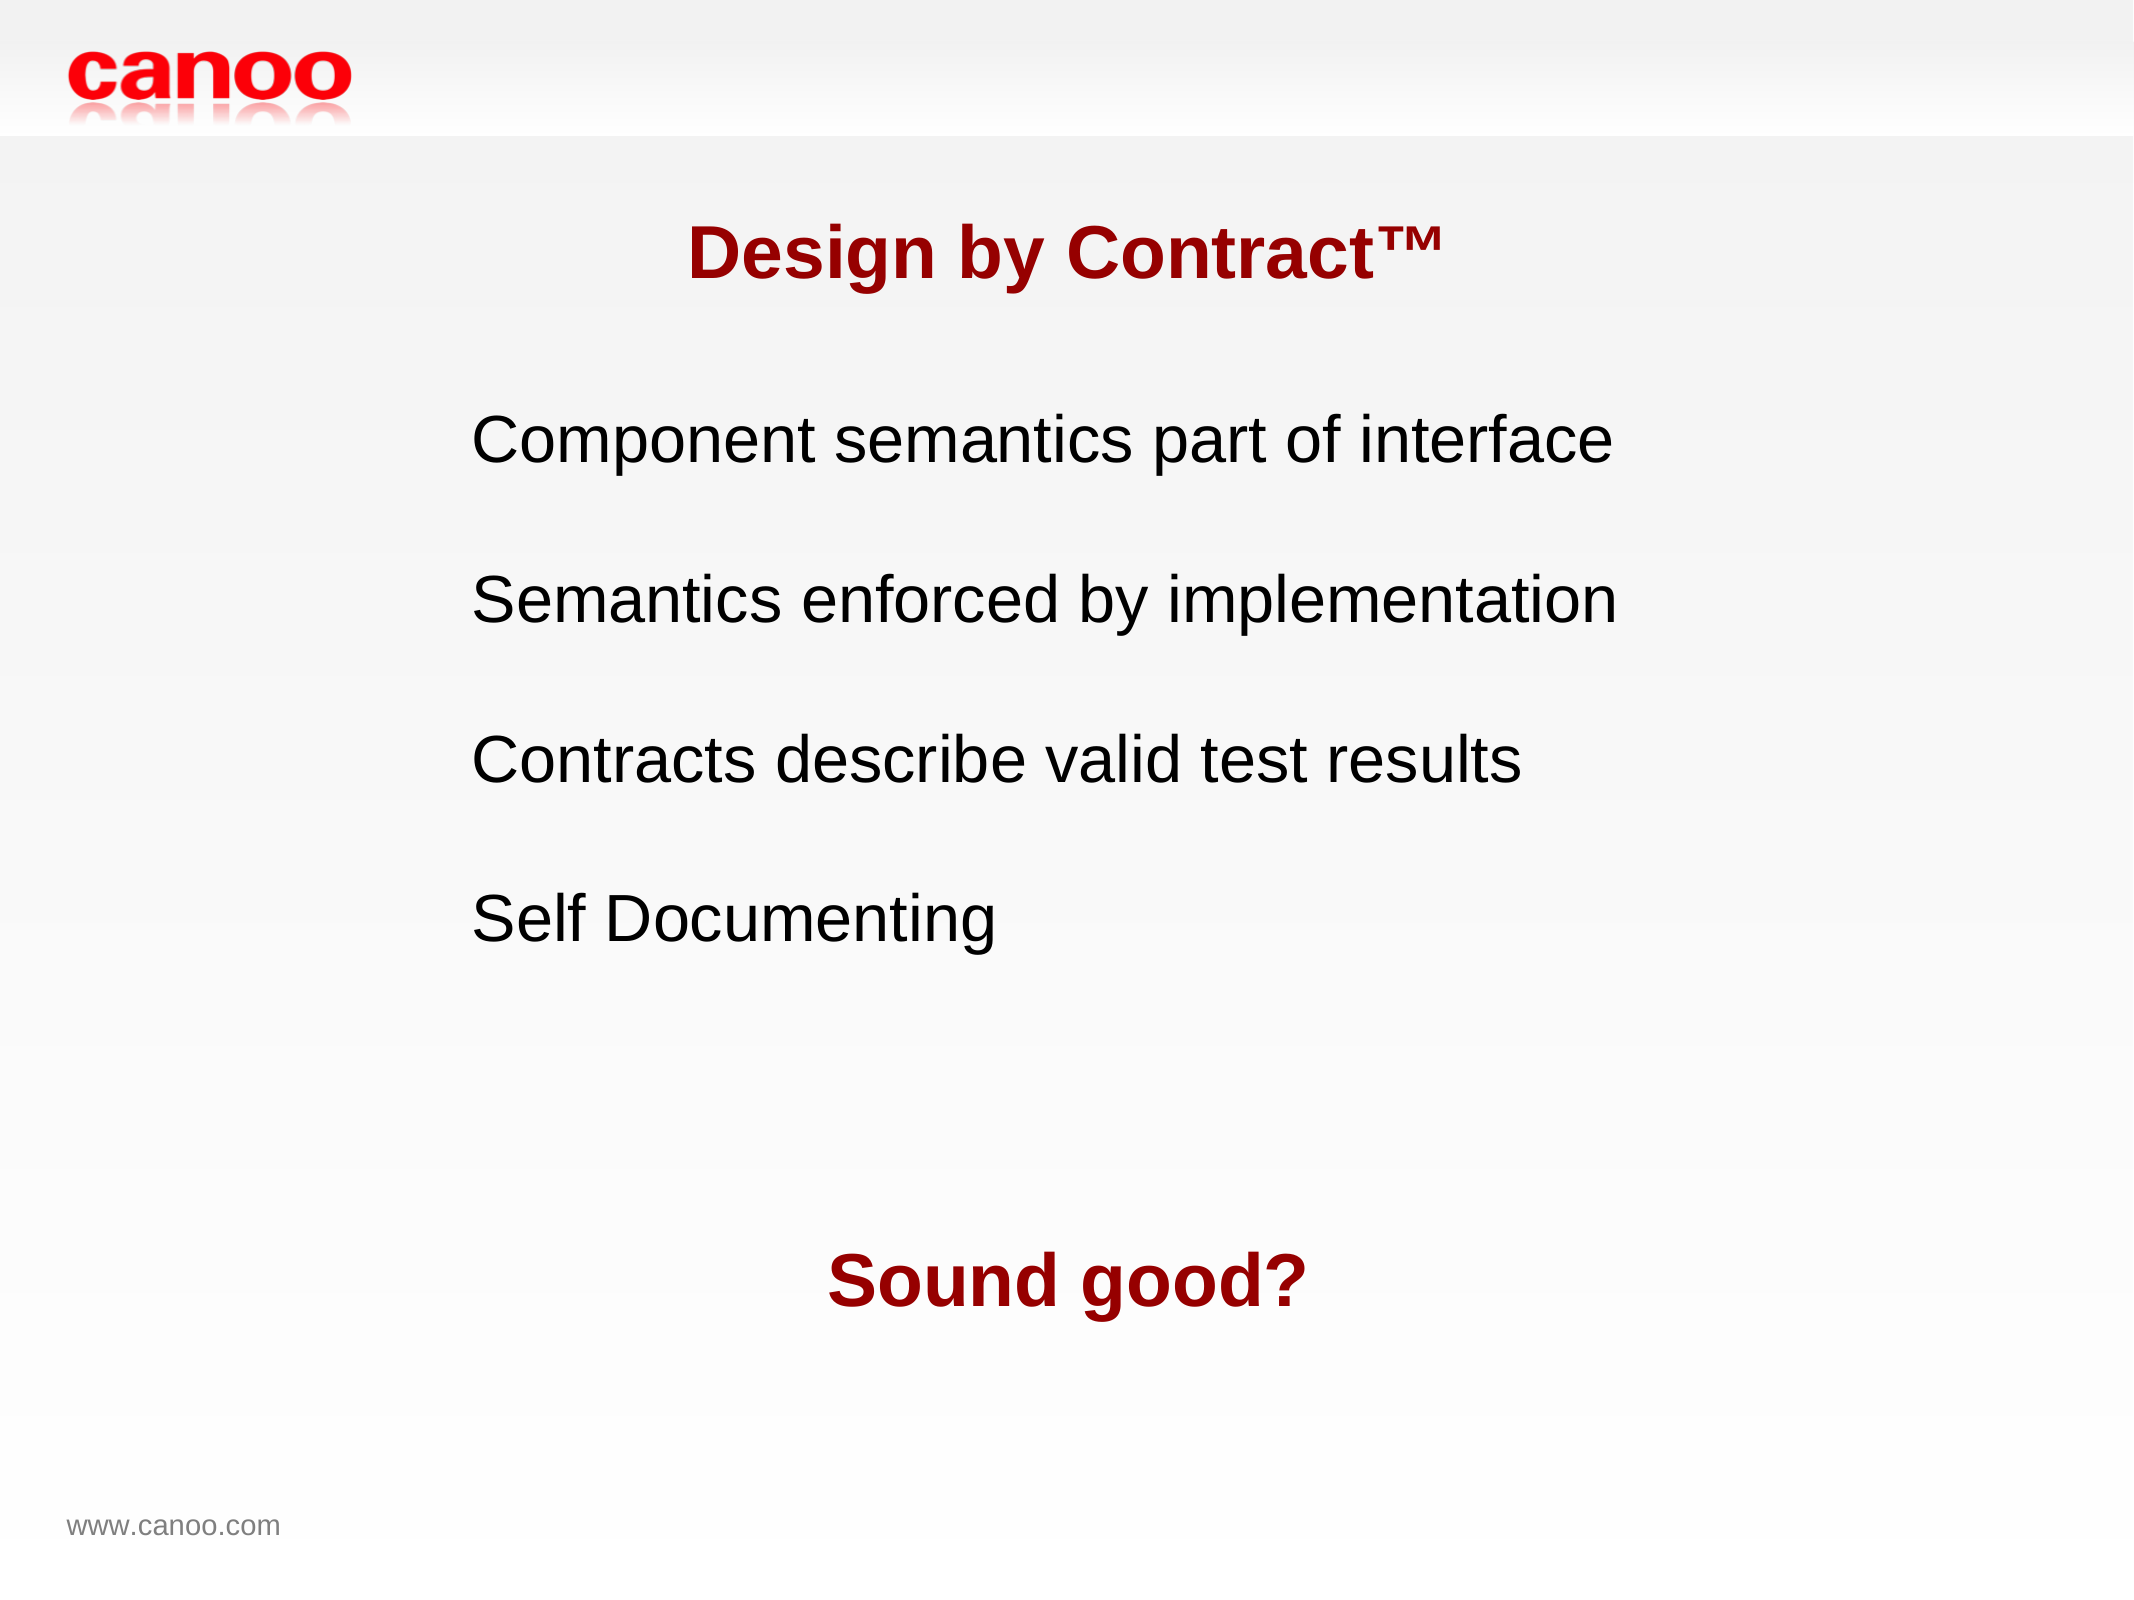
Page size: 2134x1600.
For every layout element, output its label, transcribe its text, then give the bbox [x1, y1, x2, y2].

title Sound good? [62, 1222, 2076, 1331]
picture [65, 48, 353, 154]
title Design by Contract™ [62, 194, 2075, 304]
subtitle Component semantics part of interface Semantics enforced by implementation Contracts describe valid test results Self Documenting [471, 395, 1662, 956]
